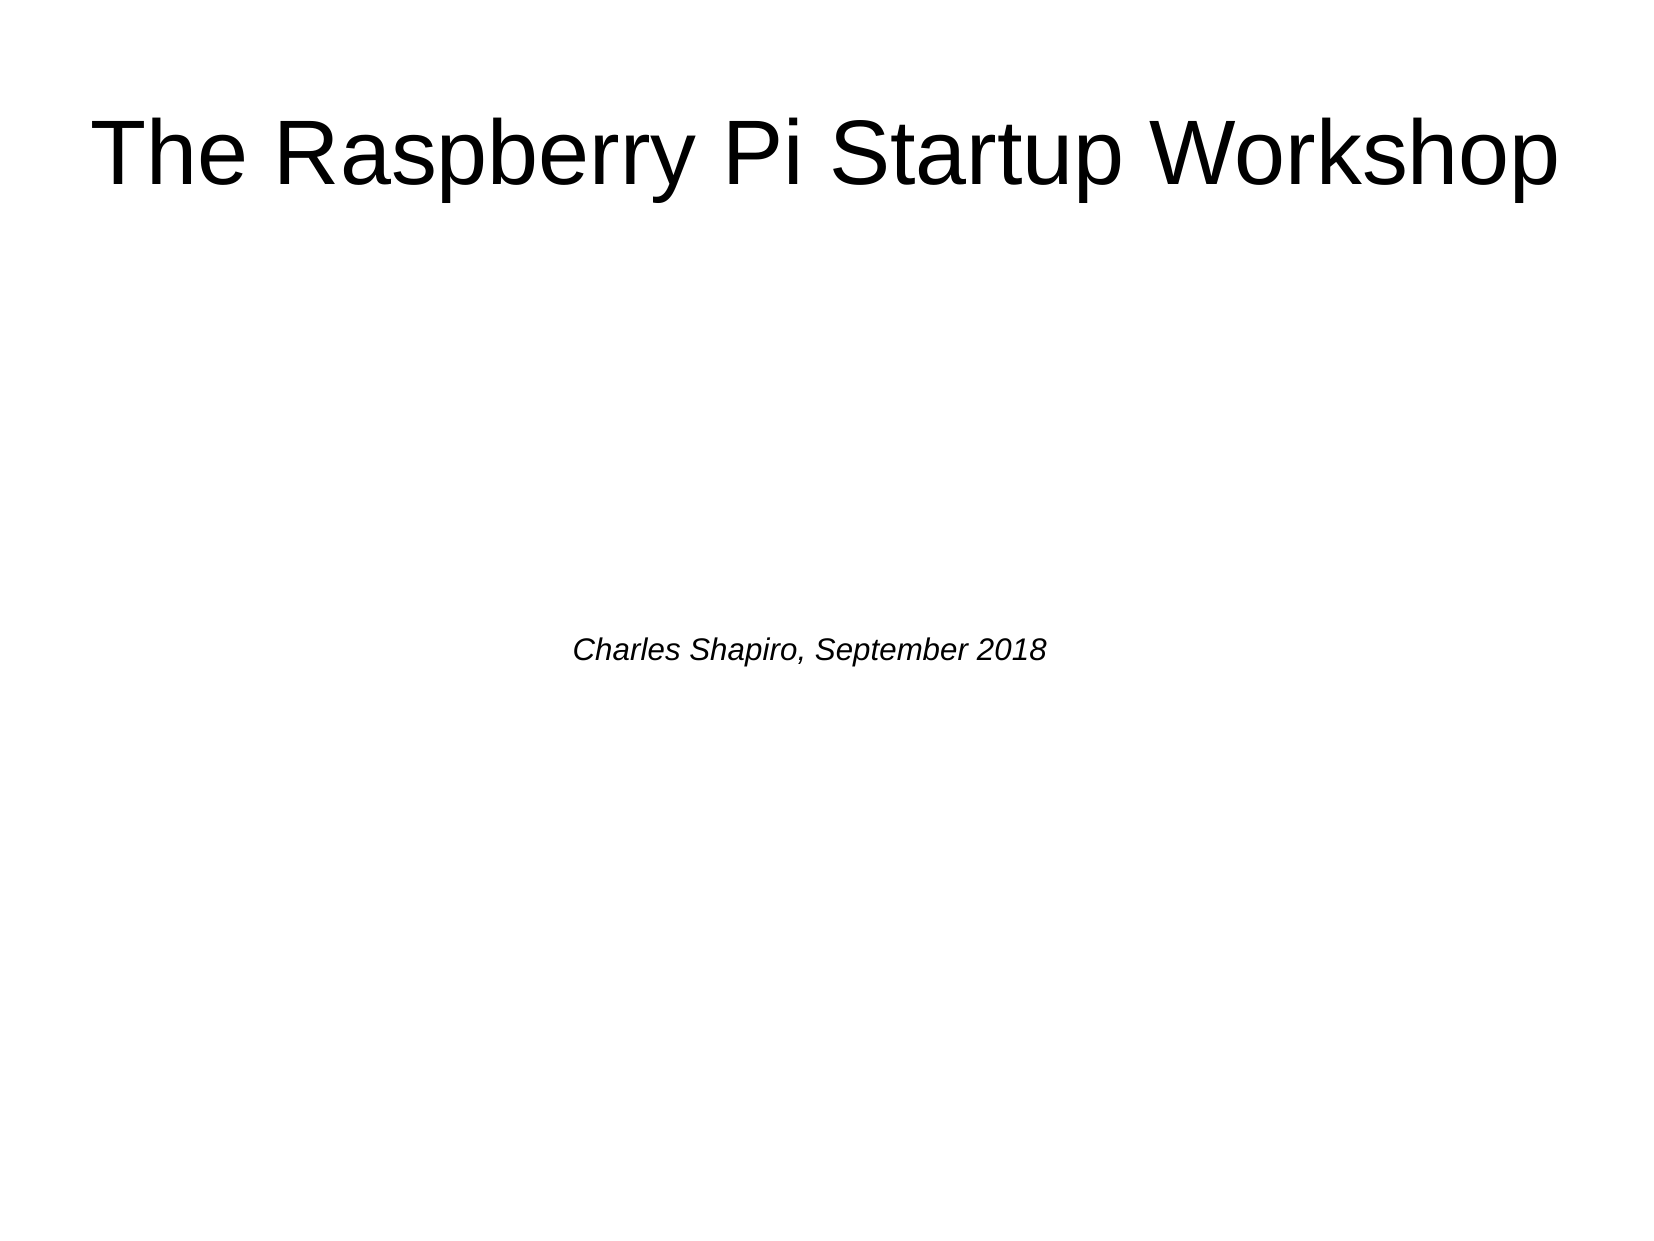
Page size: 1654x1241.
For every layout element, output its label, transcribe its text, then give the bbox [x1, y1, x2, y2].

subtitle Charles Shapiro, September 2018 [82, 290, 1538, 1010]
title The Raspberry Pi Startup Workshop [82, 49, 1571, 257]
